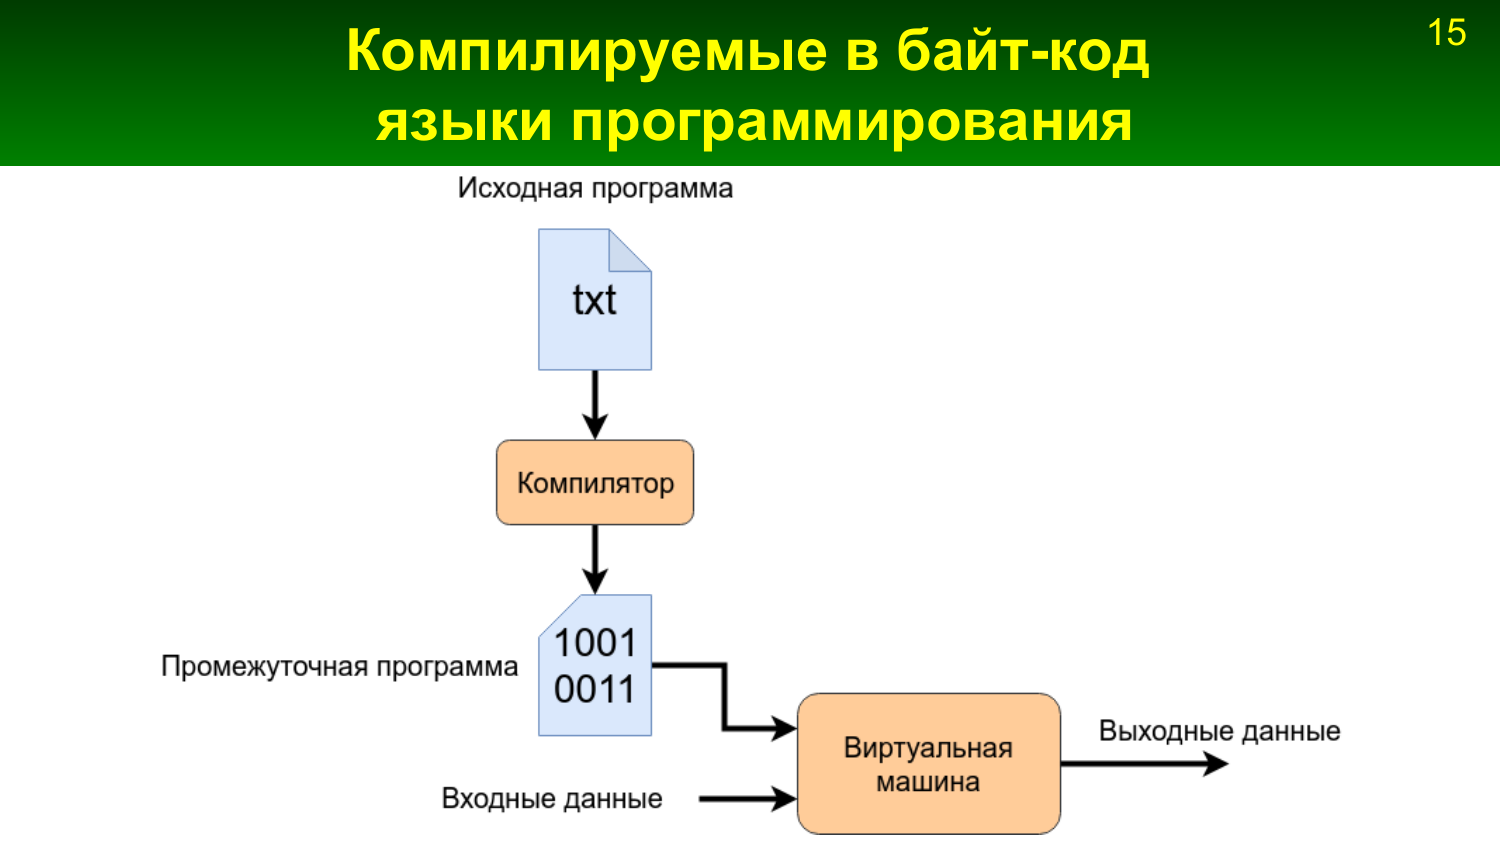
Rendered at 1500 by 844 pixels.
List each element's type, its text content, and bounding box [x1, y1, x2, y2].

picture [139, 171, 1361, 835]
title Компилируемые в байт-код языки программирования [23, 0, 1489, 170]
